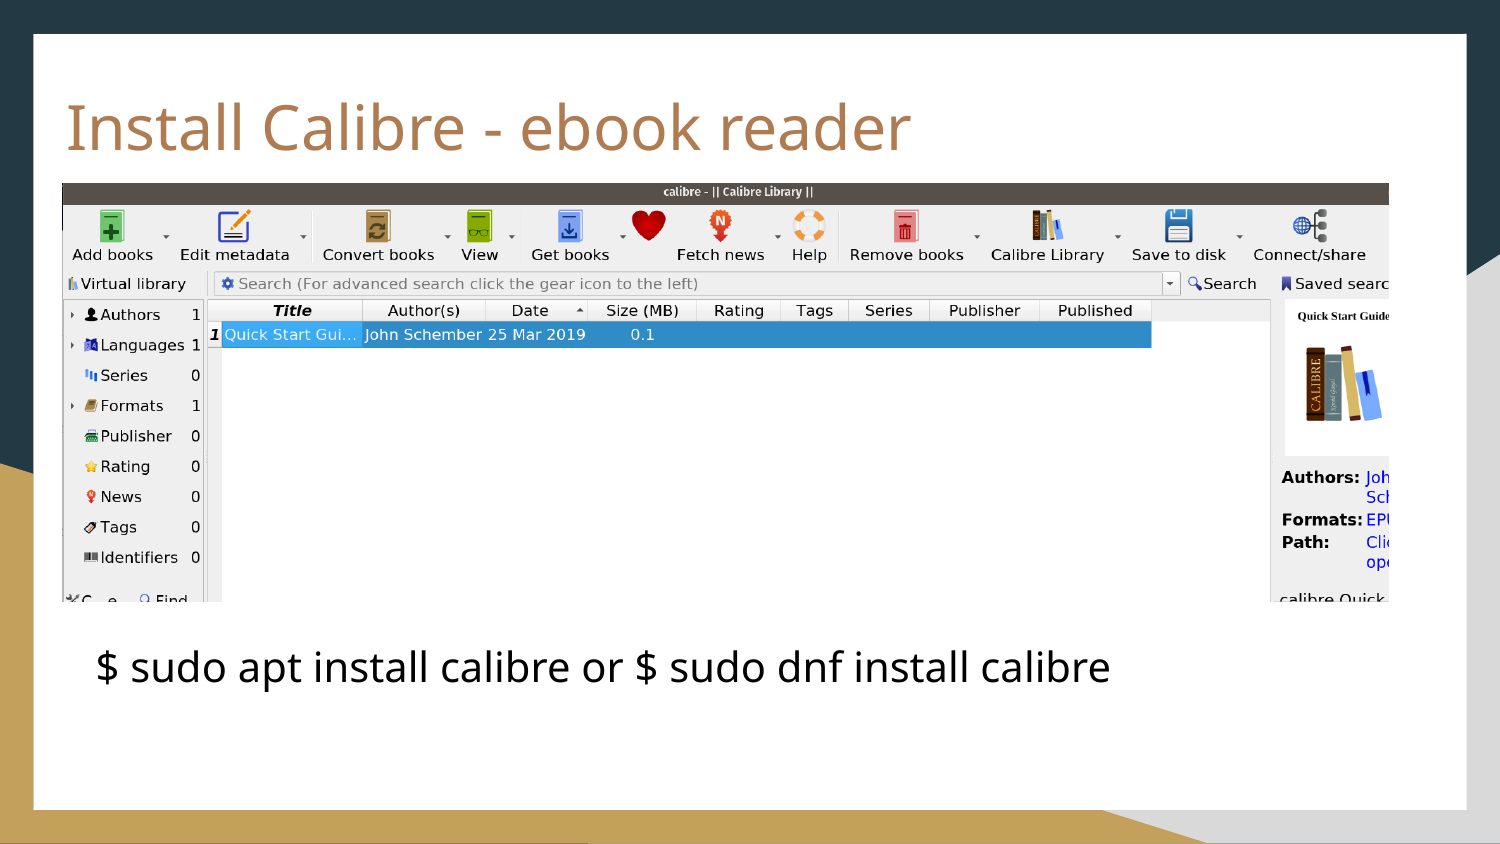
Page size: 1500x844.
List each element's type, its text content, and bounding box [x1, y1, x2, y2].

picture [62, 183, 1389, 602]
text_box $ sudo apt install calibre or $ sudo dnf install calibre [80, 626, 1152, 699]
title Install Calibre - ebook reader [51, 72, 1449, 174]
